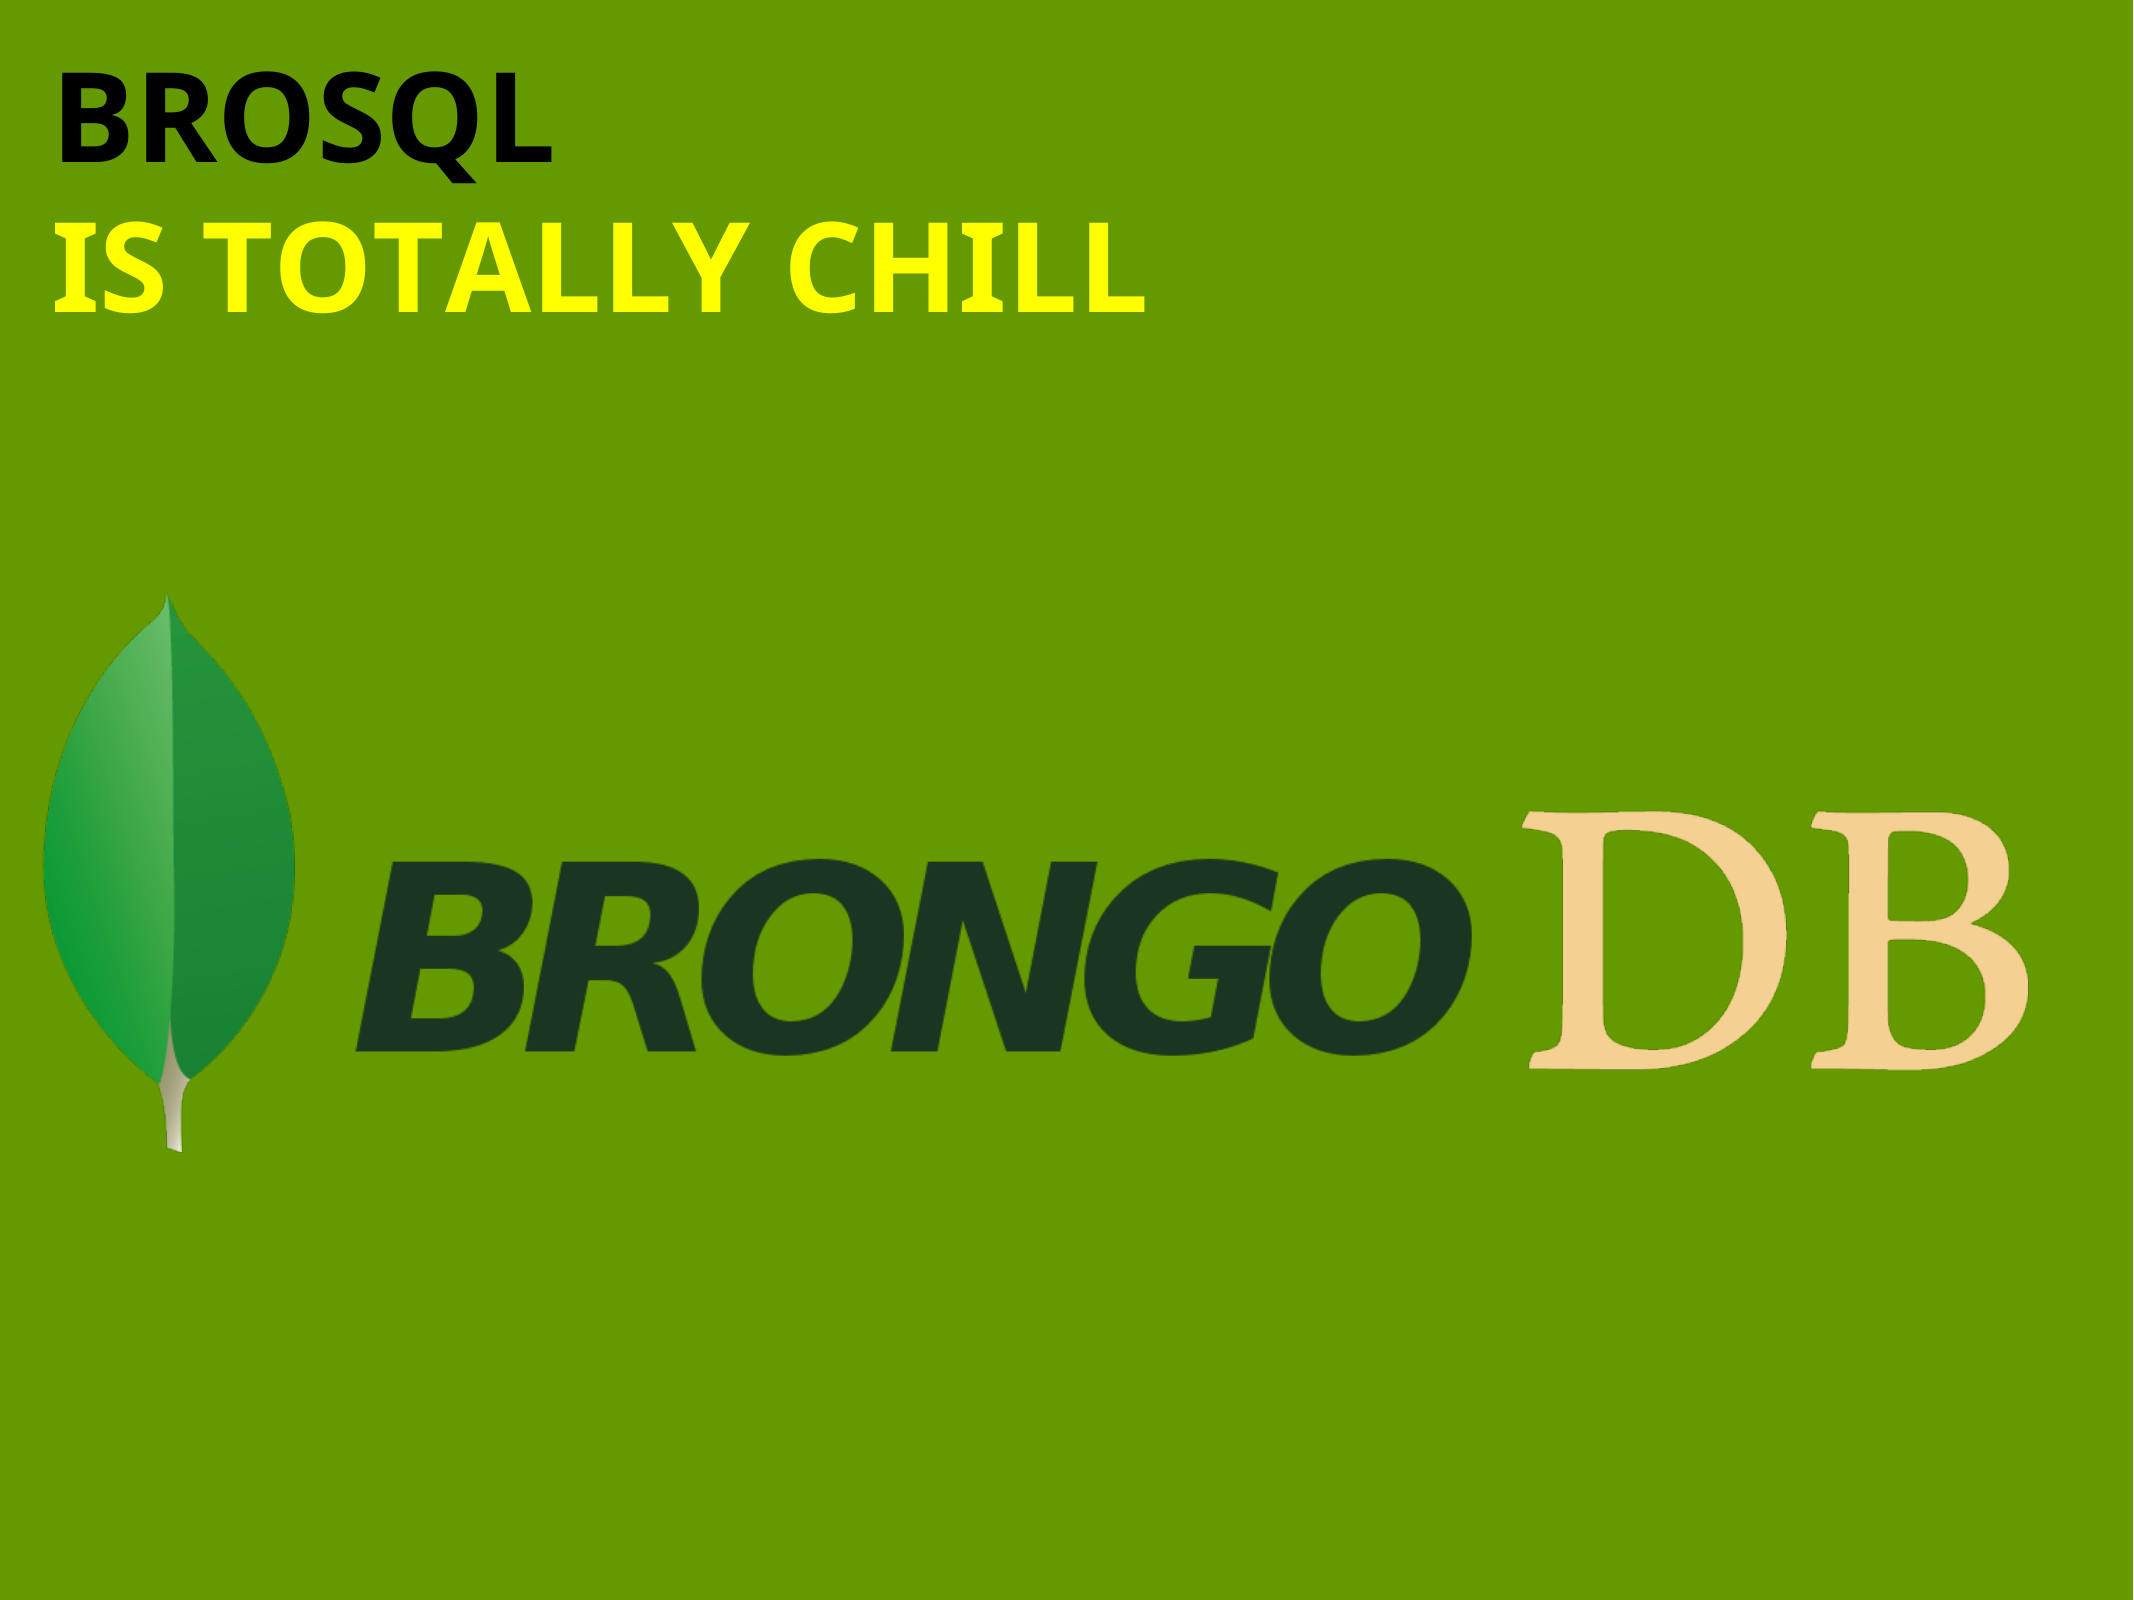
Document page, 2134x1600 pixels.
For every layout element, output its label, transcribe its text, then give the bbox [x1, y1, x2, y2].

picture [0, 526, 2101, 1238]
text_box BROSQL IS TOTALLY CHILL [41, 37, 2063, 413]
